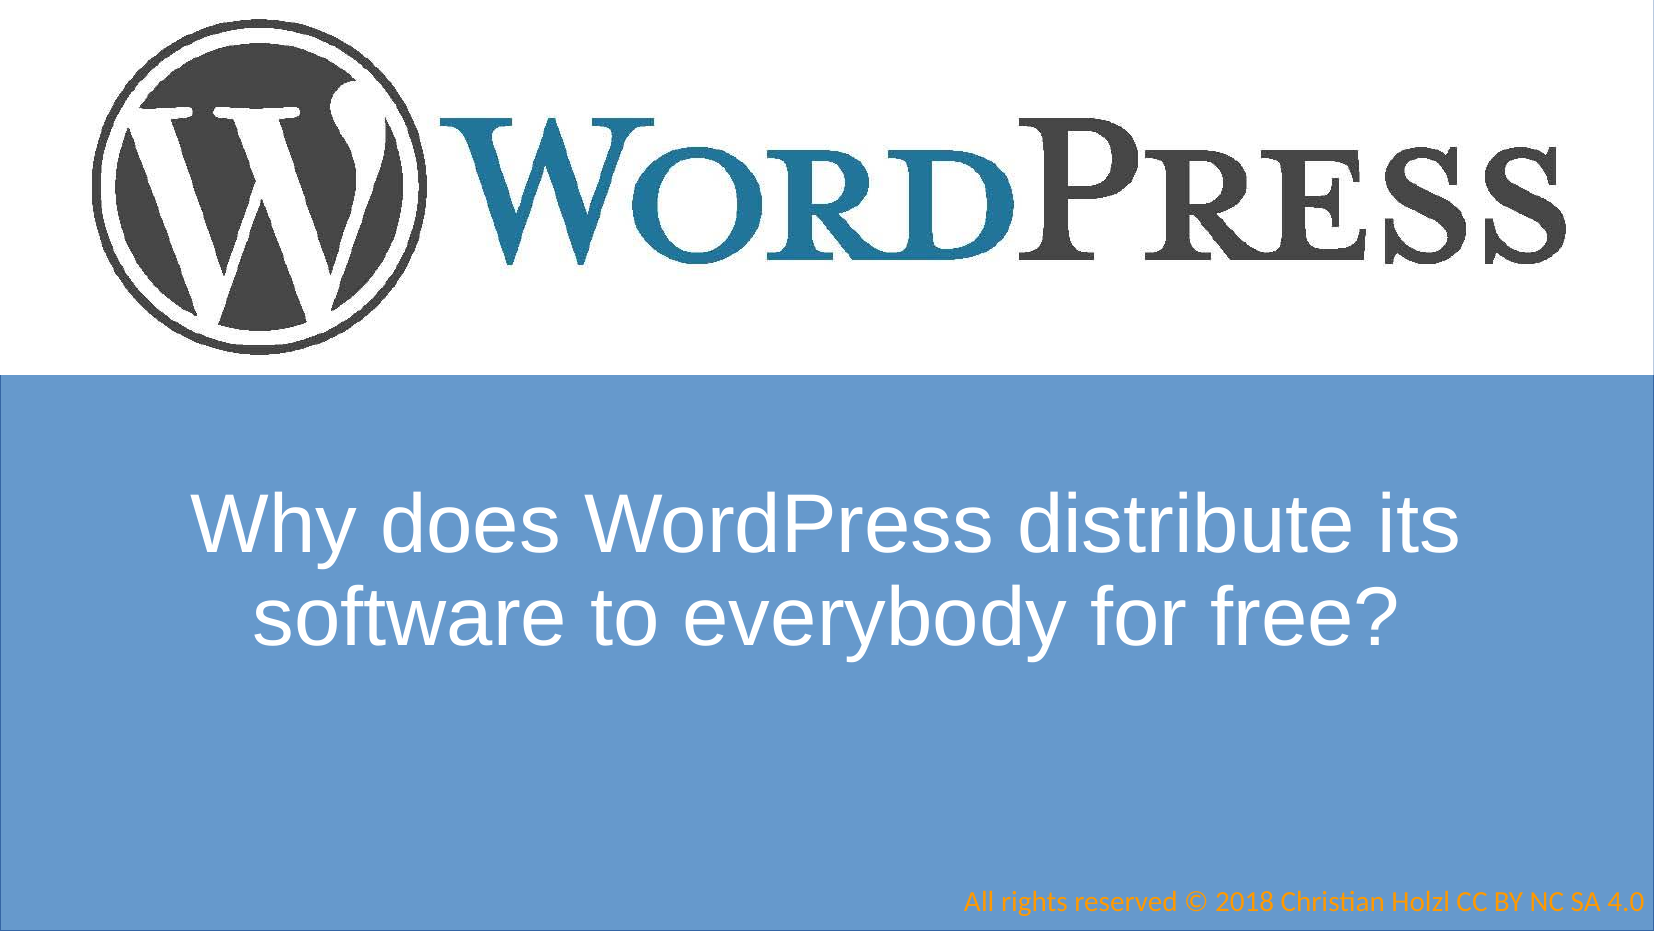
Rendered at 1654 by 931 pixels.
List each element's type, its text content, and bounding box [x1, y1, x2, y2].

text_box [0, 375, 1654, 931]
picture [0, 0, 1654, 375]
text_box All rights reserved © 2018 Christian Holzl CC BY NC SA 4.0 [945, 885, 1645, 924]
title Why does WordPress distribute its software to everybody for free? [82, 477, 1571, 664]
